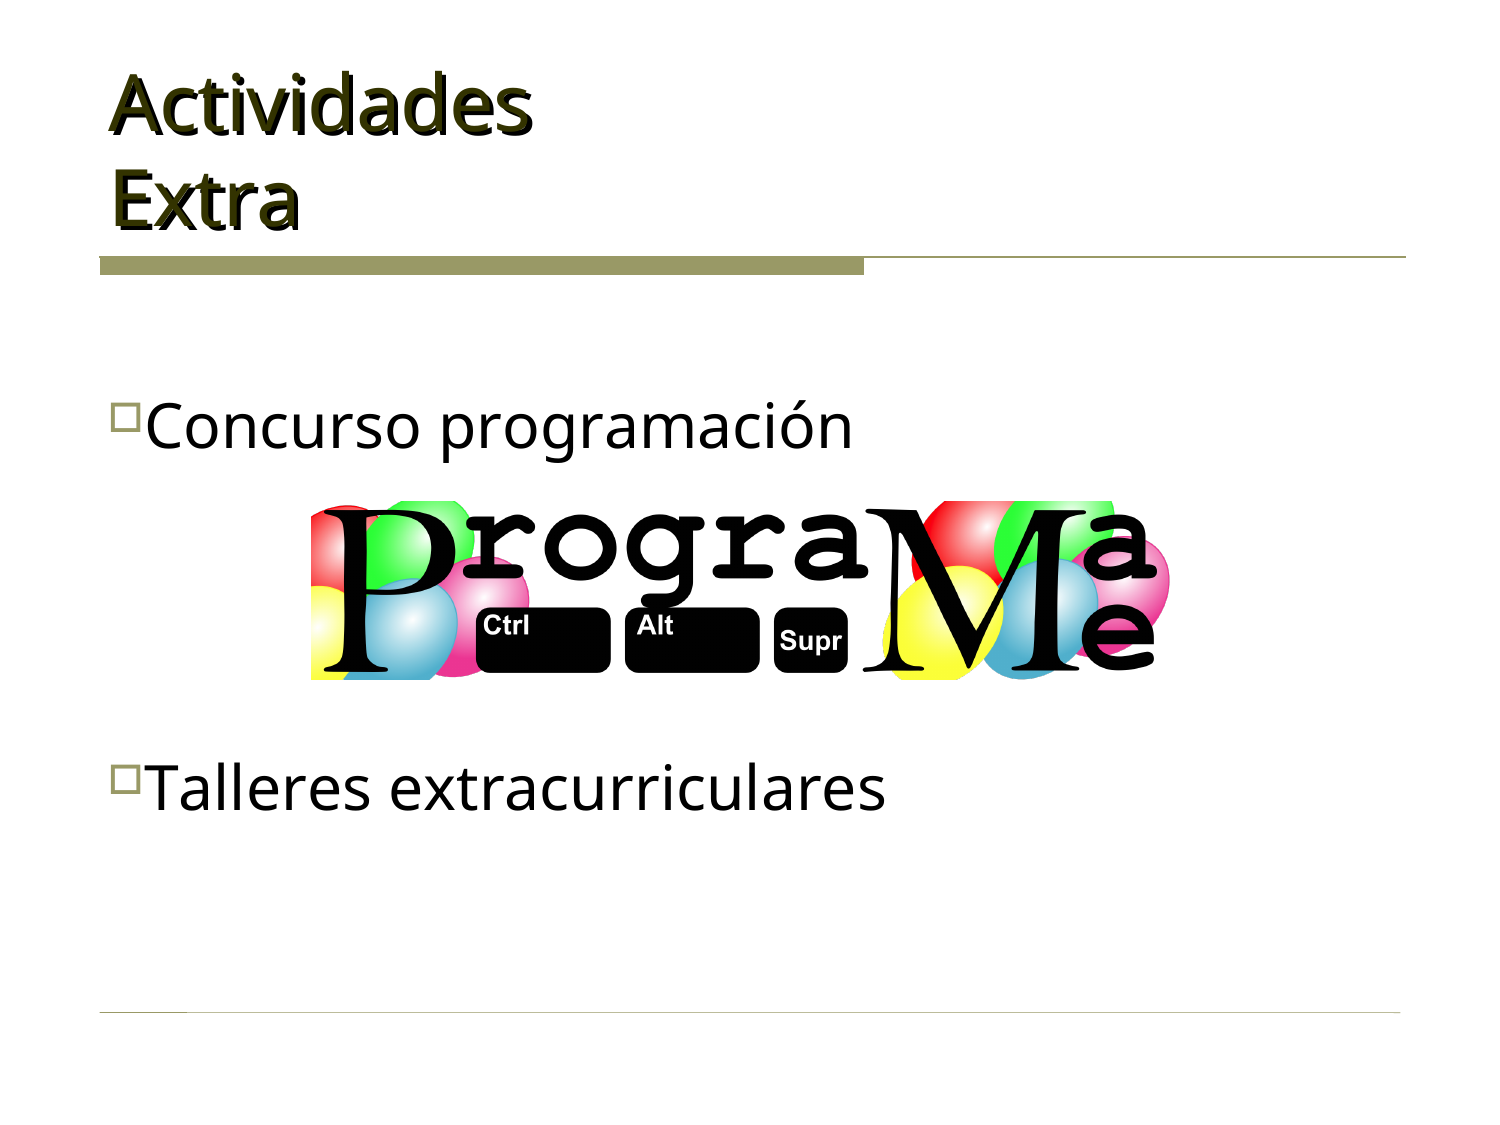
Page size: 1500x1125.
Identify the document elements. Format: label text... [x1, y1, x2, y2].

list Concurso programación Talleres extracurriculares [92, 287, 1353, 1013]
picture [311, 501, 1170, 680]
title Actividades Extra [94, 50, 1407, 250]
